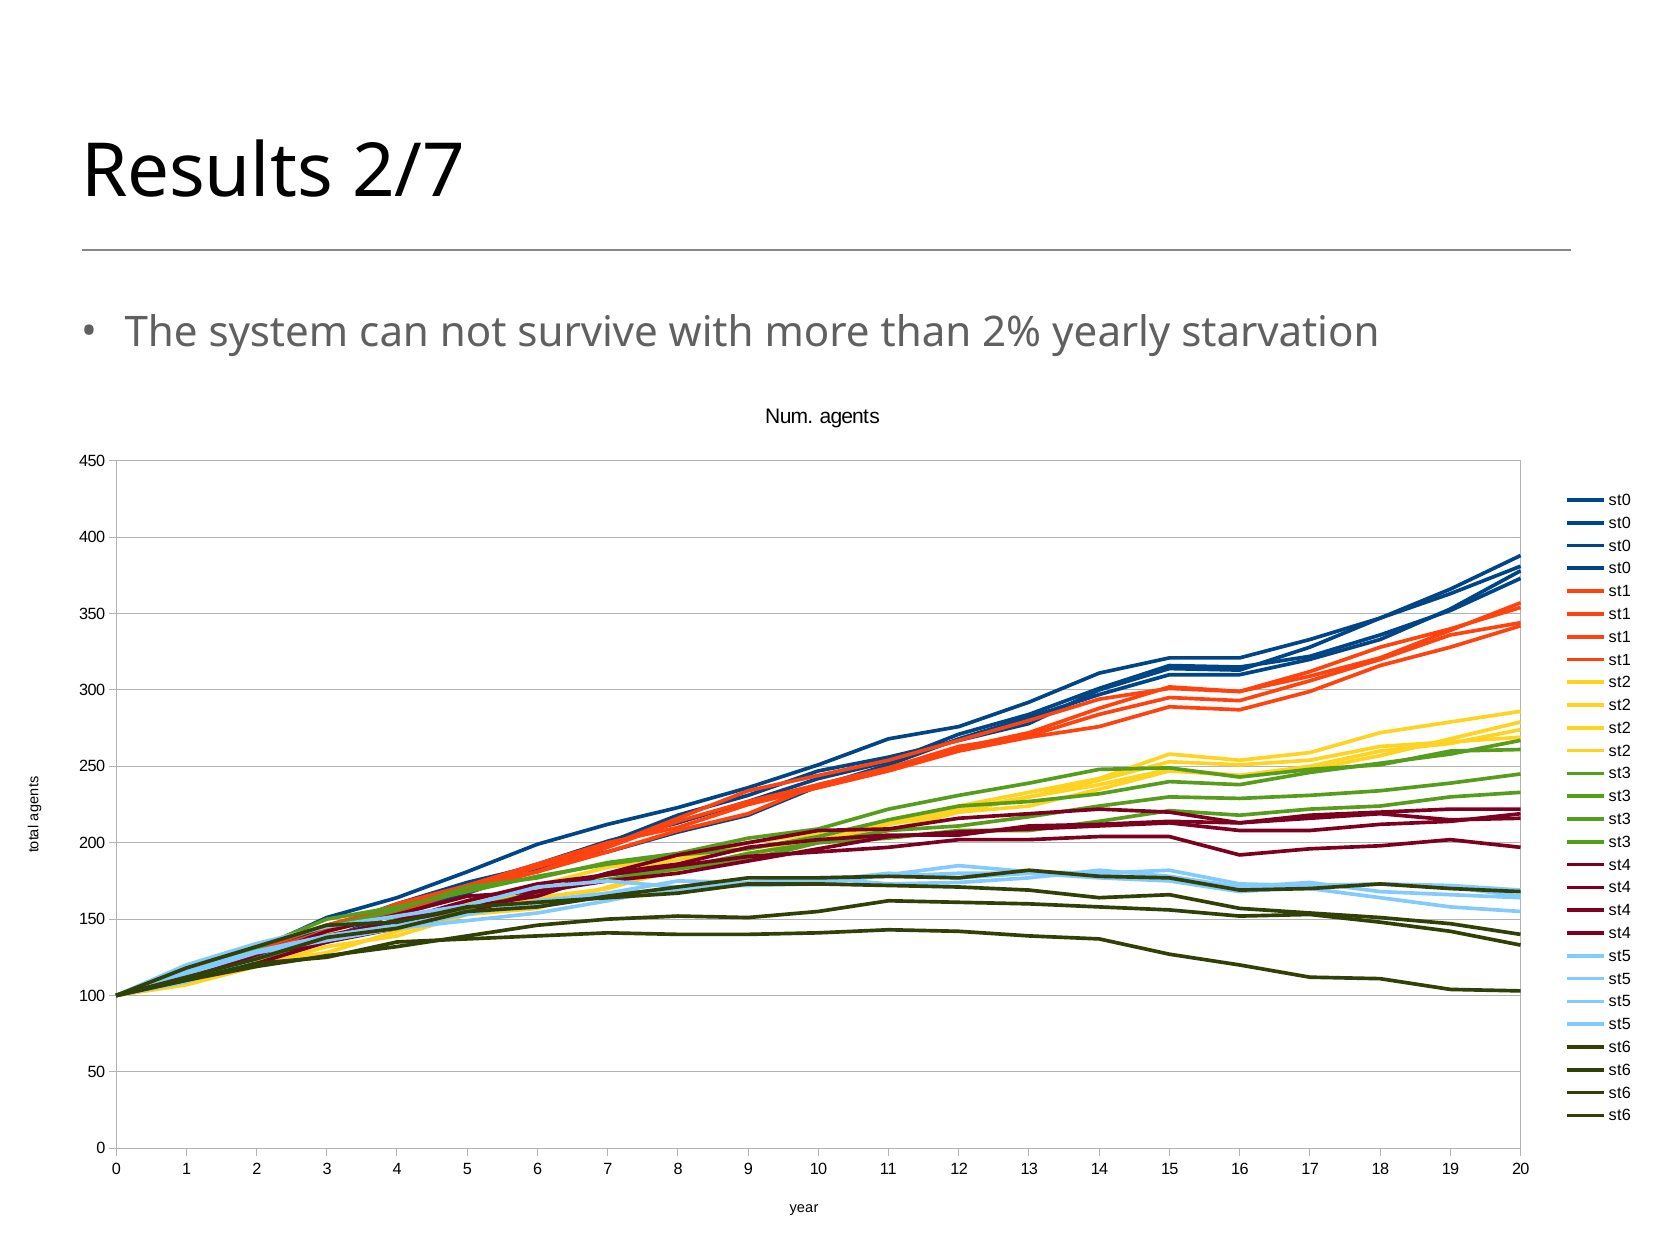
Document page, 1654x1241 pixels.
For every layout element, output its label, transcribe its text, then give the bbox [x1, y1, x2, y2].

title Results 2/7 [72, 41, 1582, 220]
chart [0, 375, 1646, 1241]
list The system can not survive with more than 2% yearly starvation [72, 295, 1582, 375]
